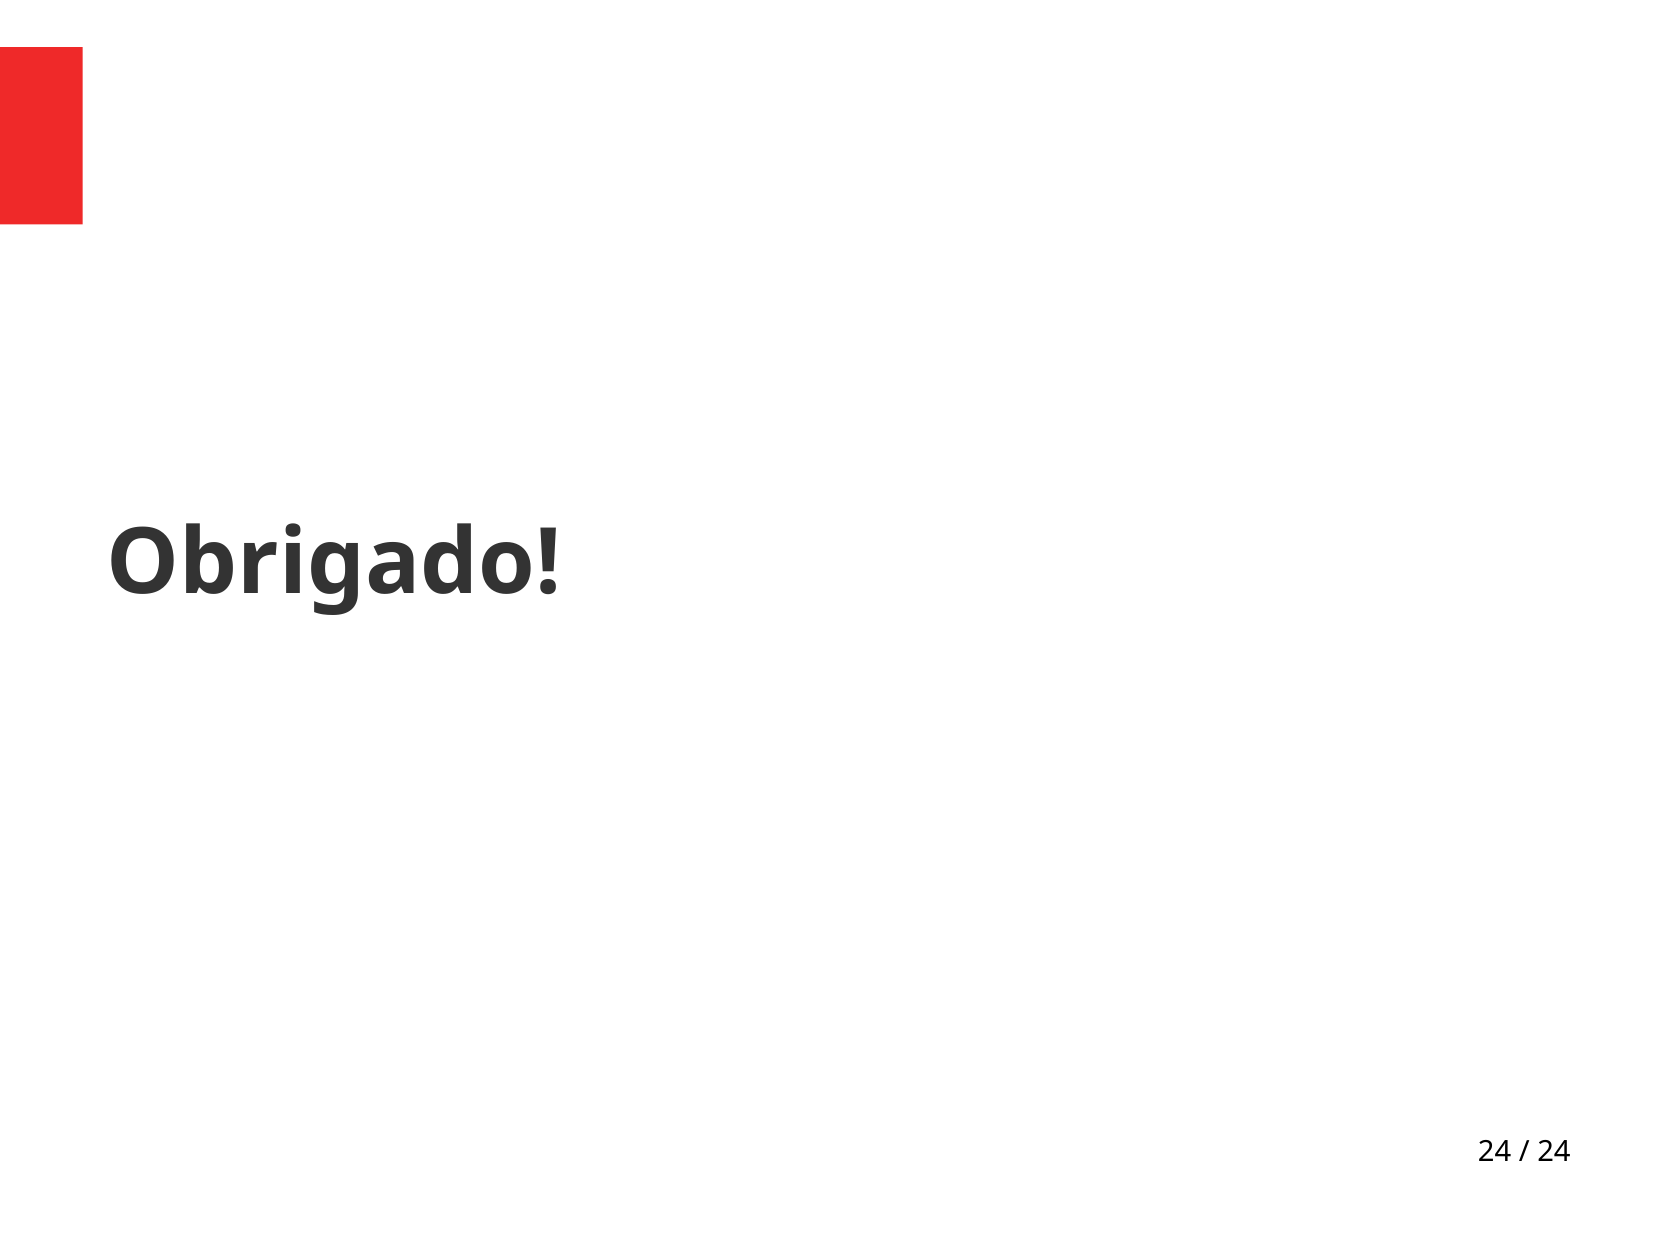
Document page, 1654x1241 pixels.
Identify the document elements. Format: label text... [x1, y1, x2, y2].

title Obrigado! [106, 454, 1560, 662]
